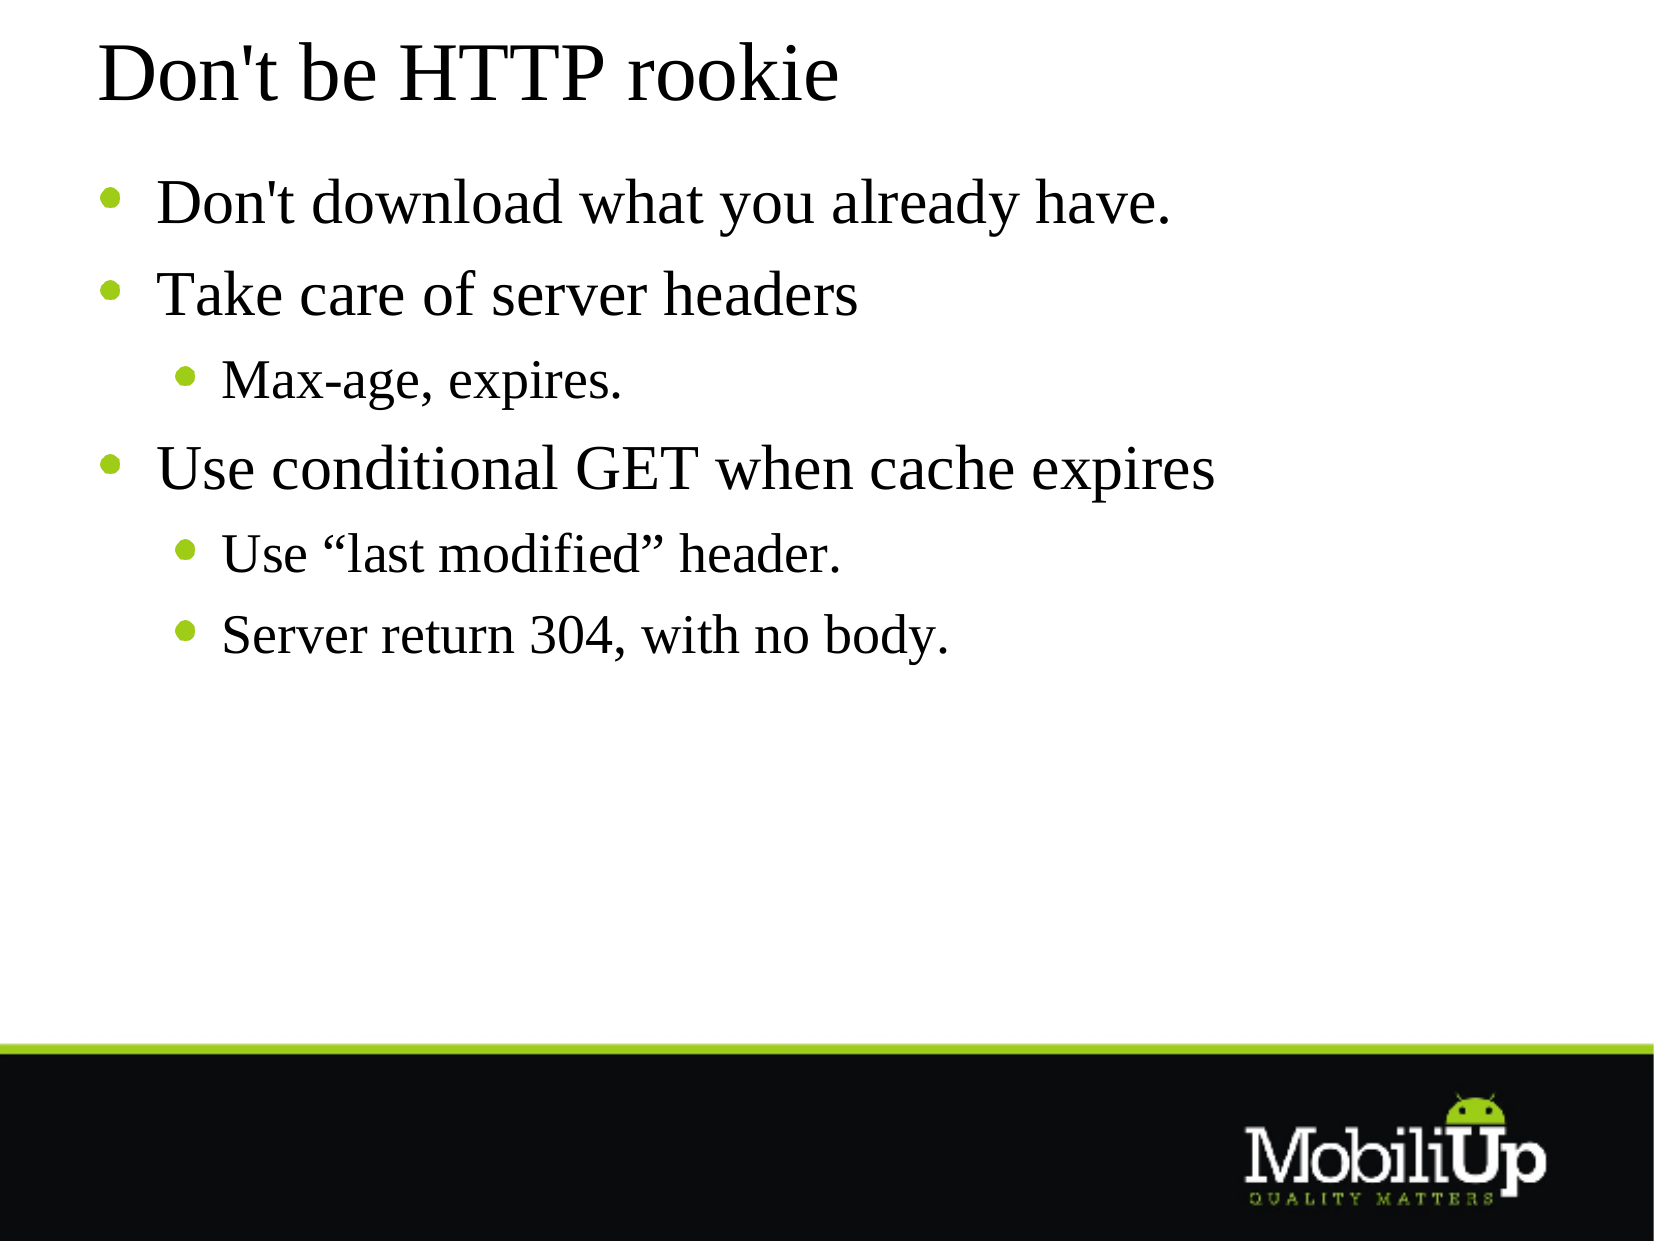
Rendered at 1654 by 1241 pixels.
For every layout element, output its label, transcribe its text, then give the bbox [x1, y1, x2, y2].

list Don't download what you already have. Take care of server headers Max-age, expires. Use conditional GET when cache expires Use “last modified” header. Server return 304, with no body. [85, 151, 1574, 871]
title Don't be HTTP rookie [82, 9, 1571, 125]
picture [0, 0, 1654, 1241]
